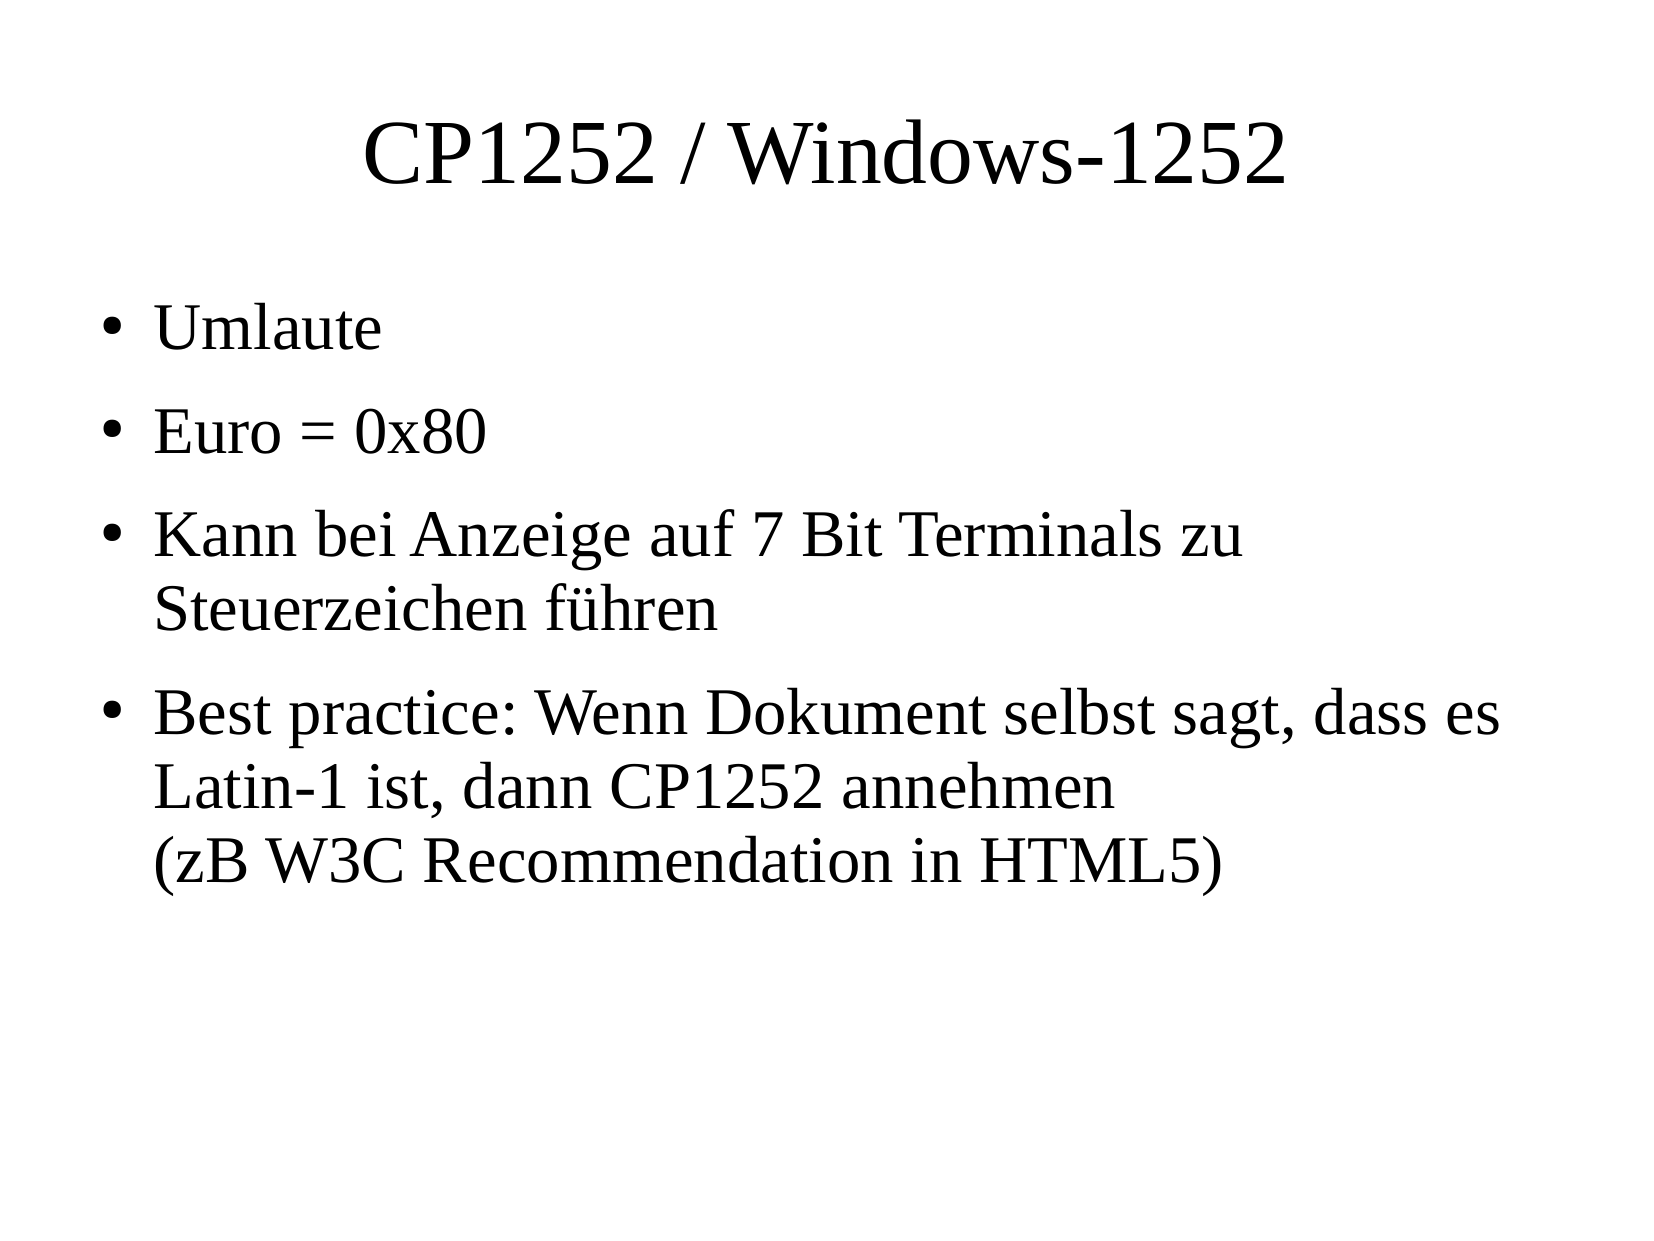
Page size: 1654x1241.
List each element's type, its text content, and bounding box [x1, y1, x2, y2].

title CP1252 / Windows-1252 [82, 49, 1571, 257]
list Umlaute Euro = 0x80 Kann bei Anzeige auf 7 Bit Terminals zu Steuerzeichen führen Best practice: Wenn Dokument selbst sagt, dass es Latin-1 ist, dann CP1252 annehmen (zB W3C Recommendation in HTML5) [82, 290, 1571, 1010]
